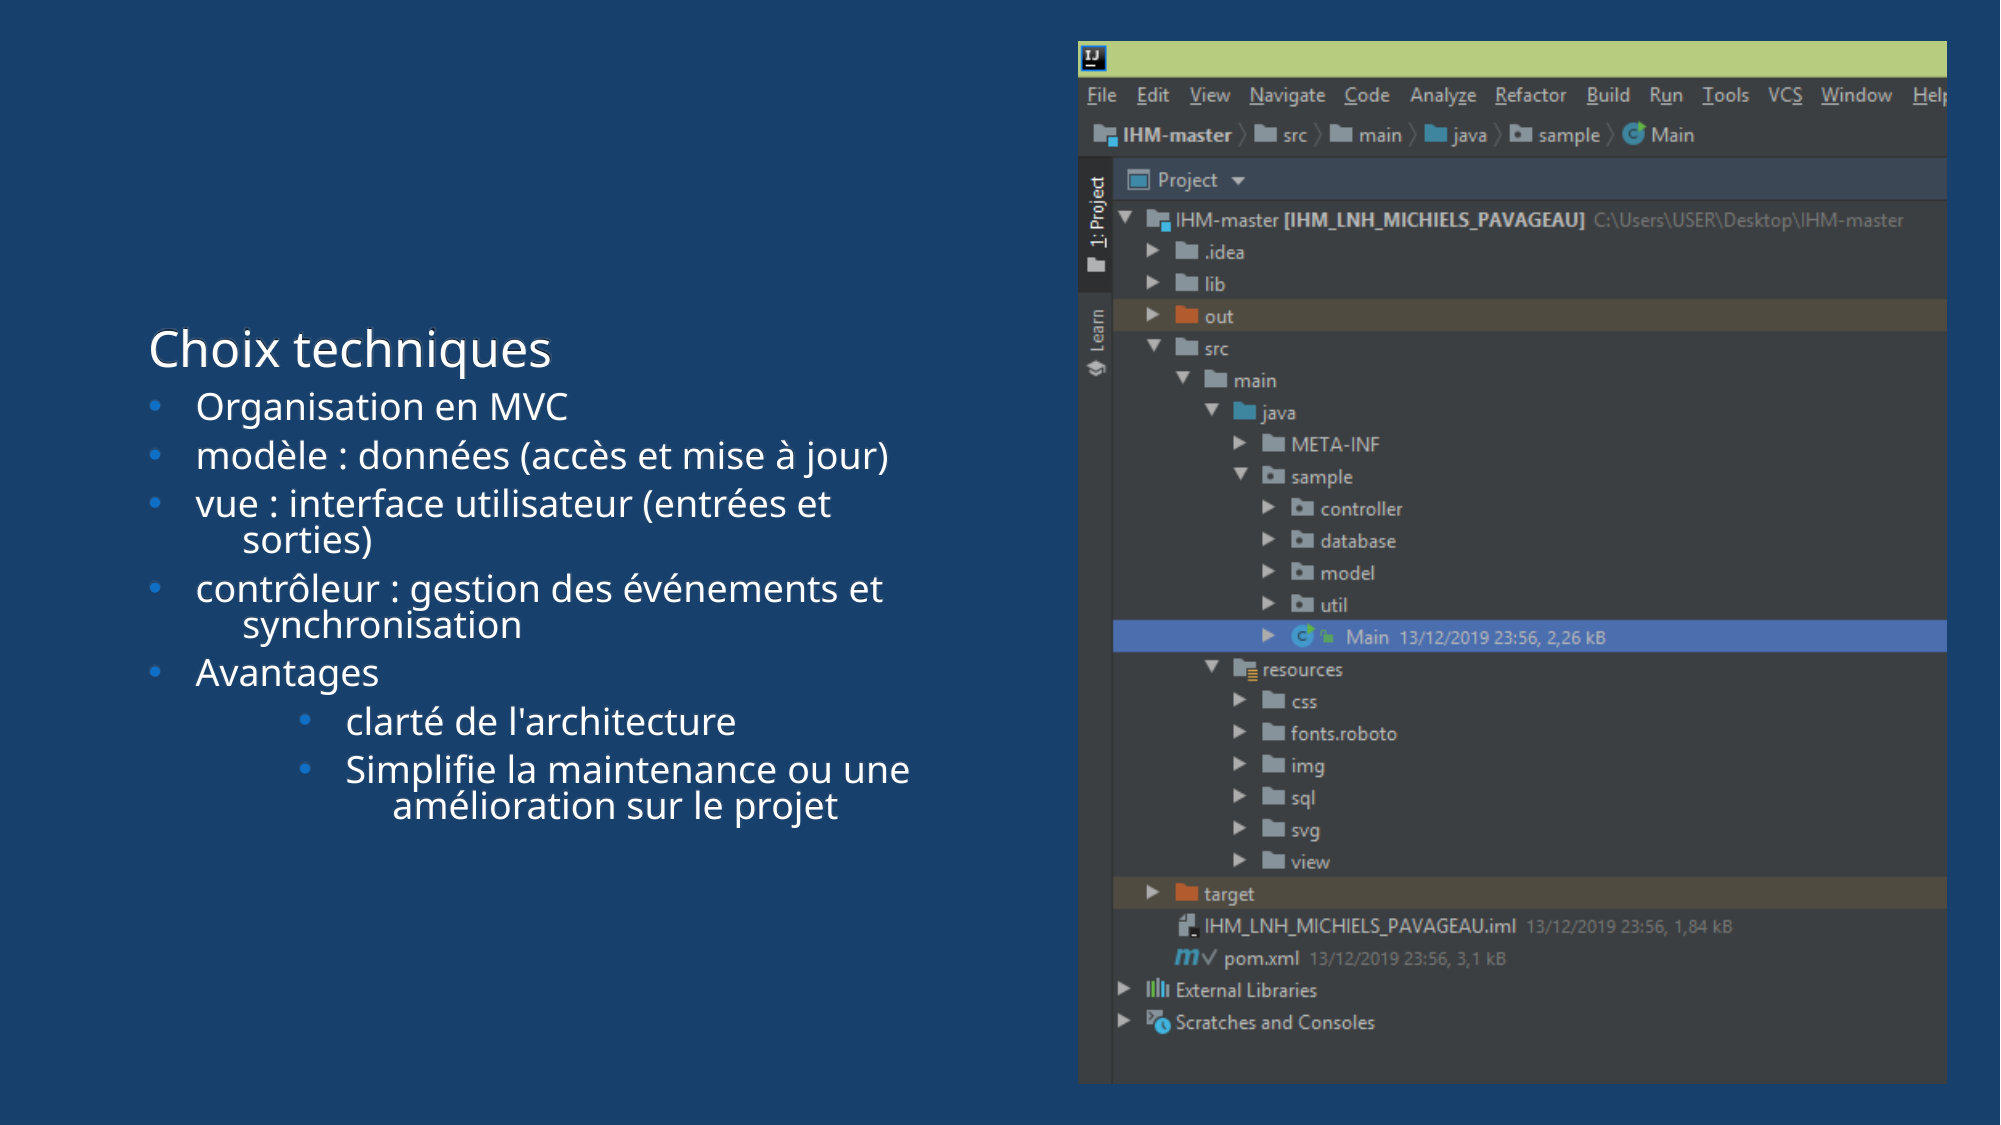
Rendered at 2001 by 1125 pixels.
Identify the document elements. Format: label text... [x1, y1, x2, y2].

title Choix techniques [133, 119, 930, 384]
list Organisation en MVC modèle : données (accès et mise à jour) vue : interface utilisateur (entrées et sorties) contrôleur : gestion des événements et synchronisation Avantages clarté de l'architecture Simplifie la maintenance ou une amélioration sur le projet [133, 384, 930, 962]
picture [1078, 41, 1947, 1084]
